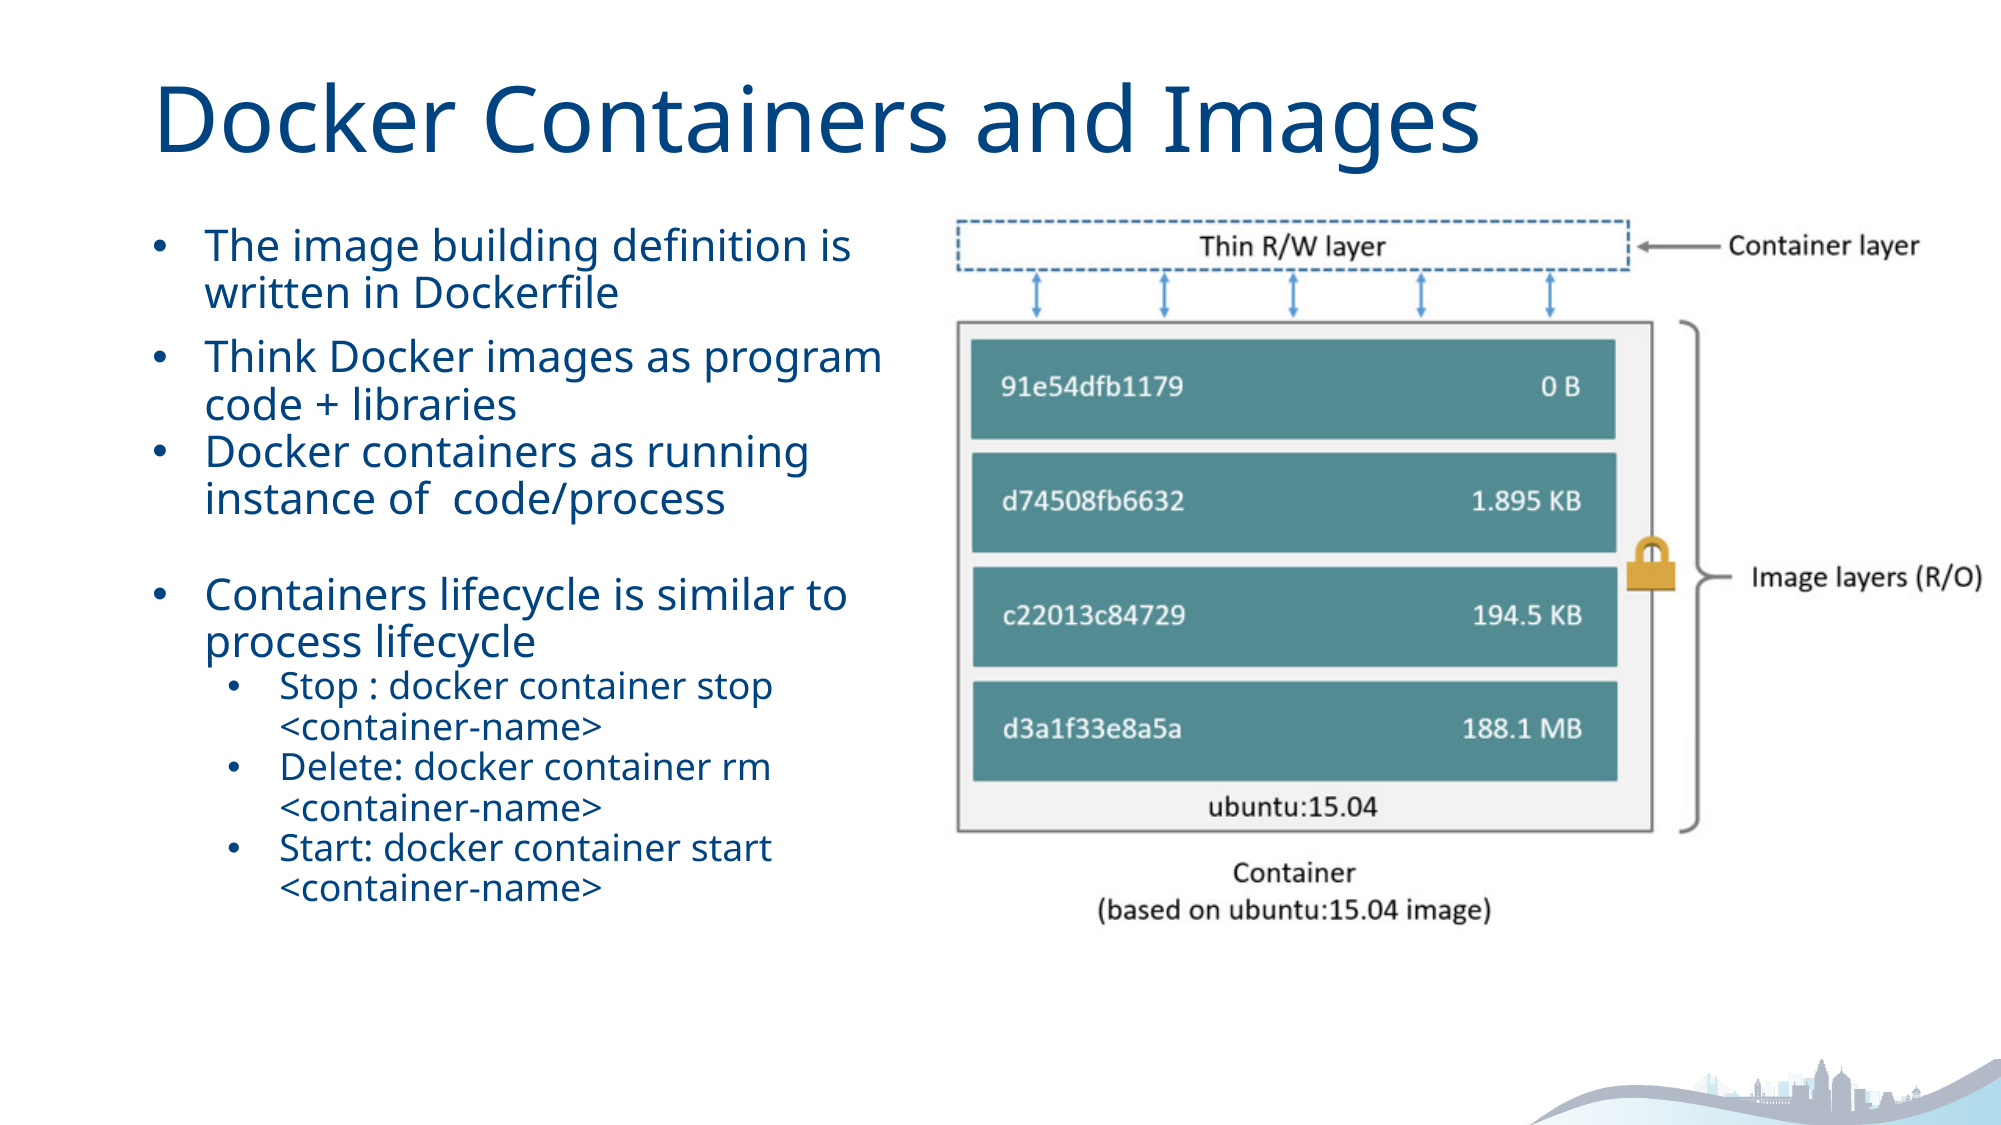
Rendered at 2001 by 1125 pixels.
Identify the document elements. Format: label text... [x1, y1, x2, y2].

title Docker Containers and Images [129, 59, 1920, 176]
picture [945, 212, 2000, 945]
list The image building definition is written in Dockerfile Think Docker images as program code + libraries Docker containers as running instance of code/process Containers lifecycle is similar to process lifecycle Stop : docker container stop <container-name> Delete: docker container rm <container-name> Start: docker container start <container-name> [118, 218, 945, 916]
